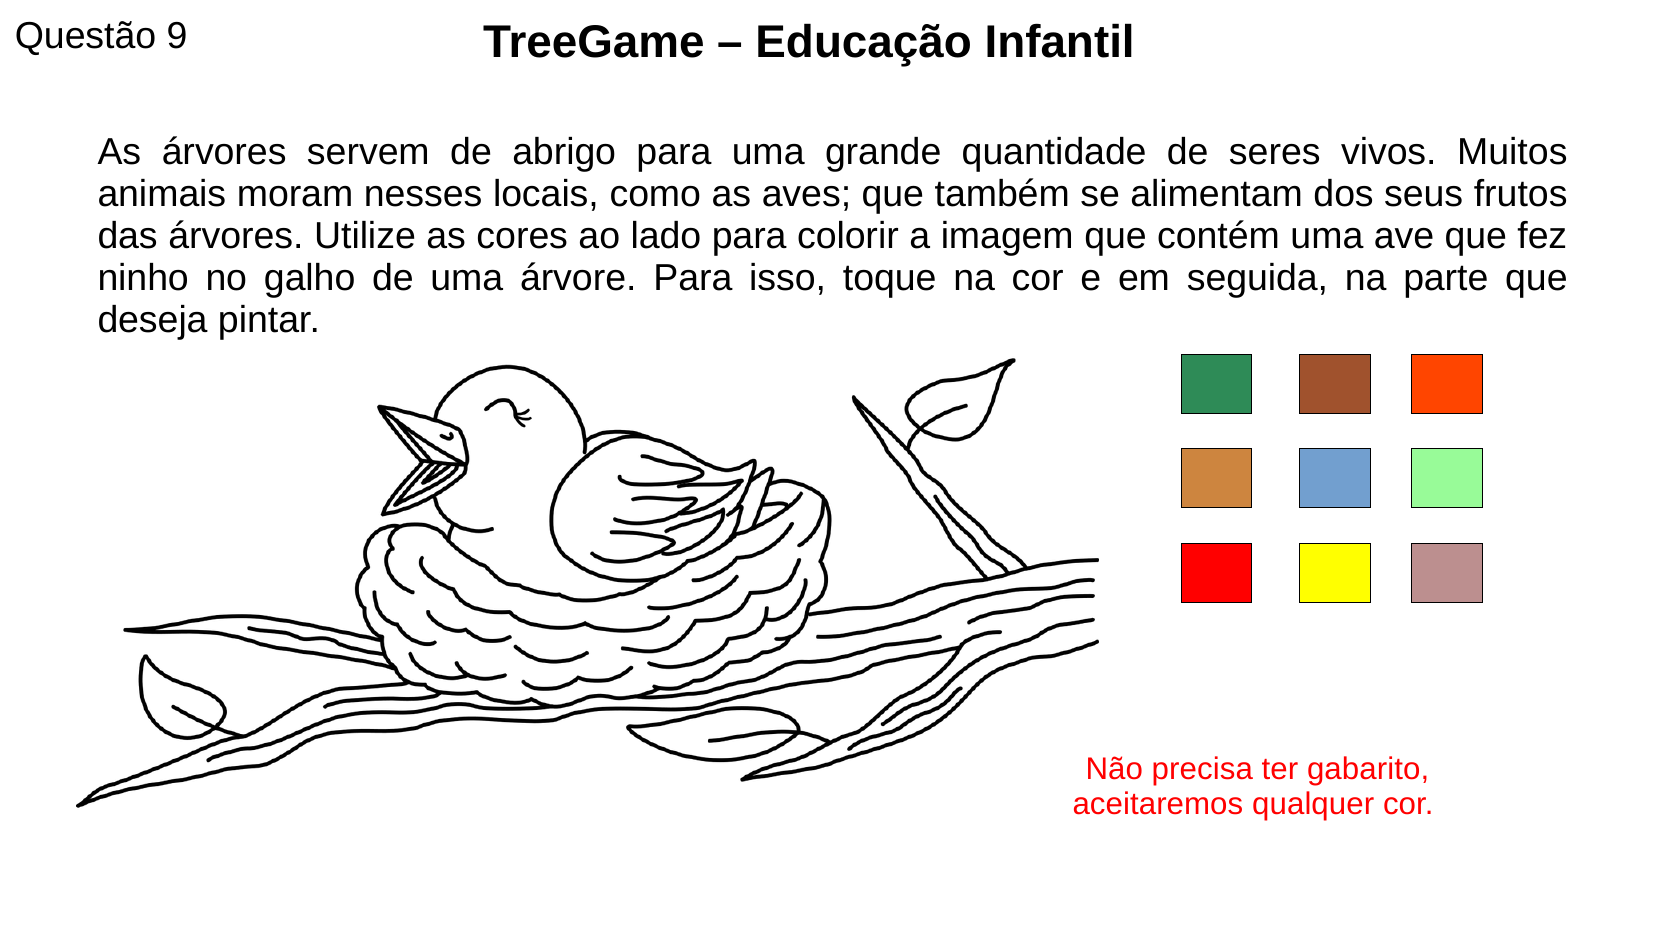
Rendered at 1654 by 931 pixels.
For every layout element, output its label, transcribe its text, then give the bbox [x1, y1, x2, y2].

text_box [1411, 448, 1483, 508]
picture [76, 327, 1099, 839]
text_box [1181, 448, 1252, 508]
title TreeGame – Educação Infantil [248, 11, 1371, 71]
text_box Questão 9 [0, 7, 237, 107]
text_box [1181, 390, 1252, 414]
text_box Não precisa ter gabarito, aceitaremos qualquer cor. [1051, 744, 1465, 829]
text_box [1411, 390, 1483, 414]
text_box As árvores servem de abrigo para uma grande quantidade de seres vivos. Muitos animais moram nesses locais, como as aves; que também se alimentam dos seus frutos das árvores. Utilize as cores ao lado para colorir a imagem que contém uma ave que fez ninho no galho de uma árvore. Para isso, toque na cor e em seguida, na parte que deseja pintar. [82, 123, 1583, 390]
text_box [1181, 543, 1252, 603]
text_box [1299, 543, 1371, 603]
text_box [1299, 448, 1371, 508]
text_box [1299, 390, 1371, 414]
text_box [1411, 543, 1483, 603]
